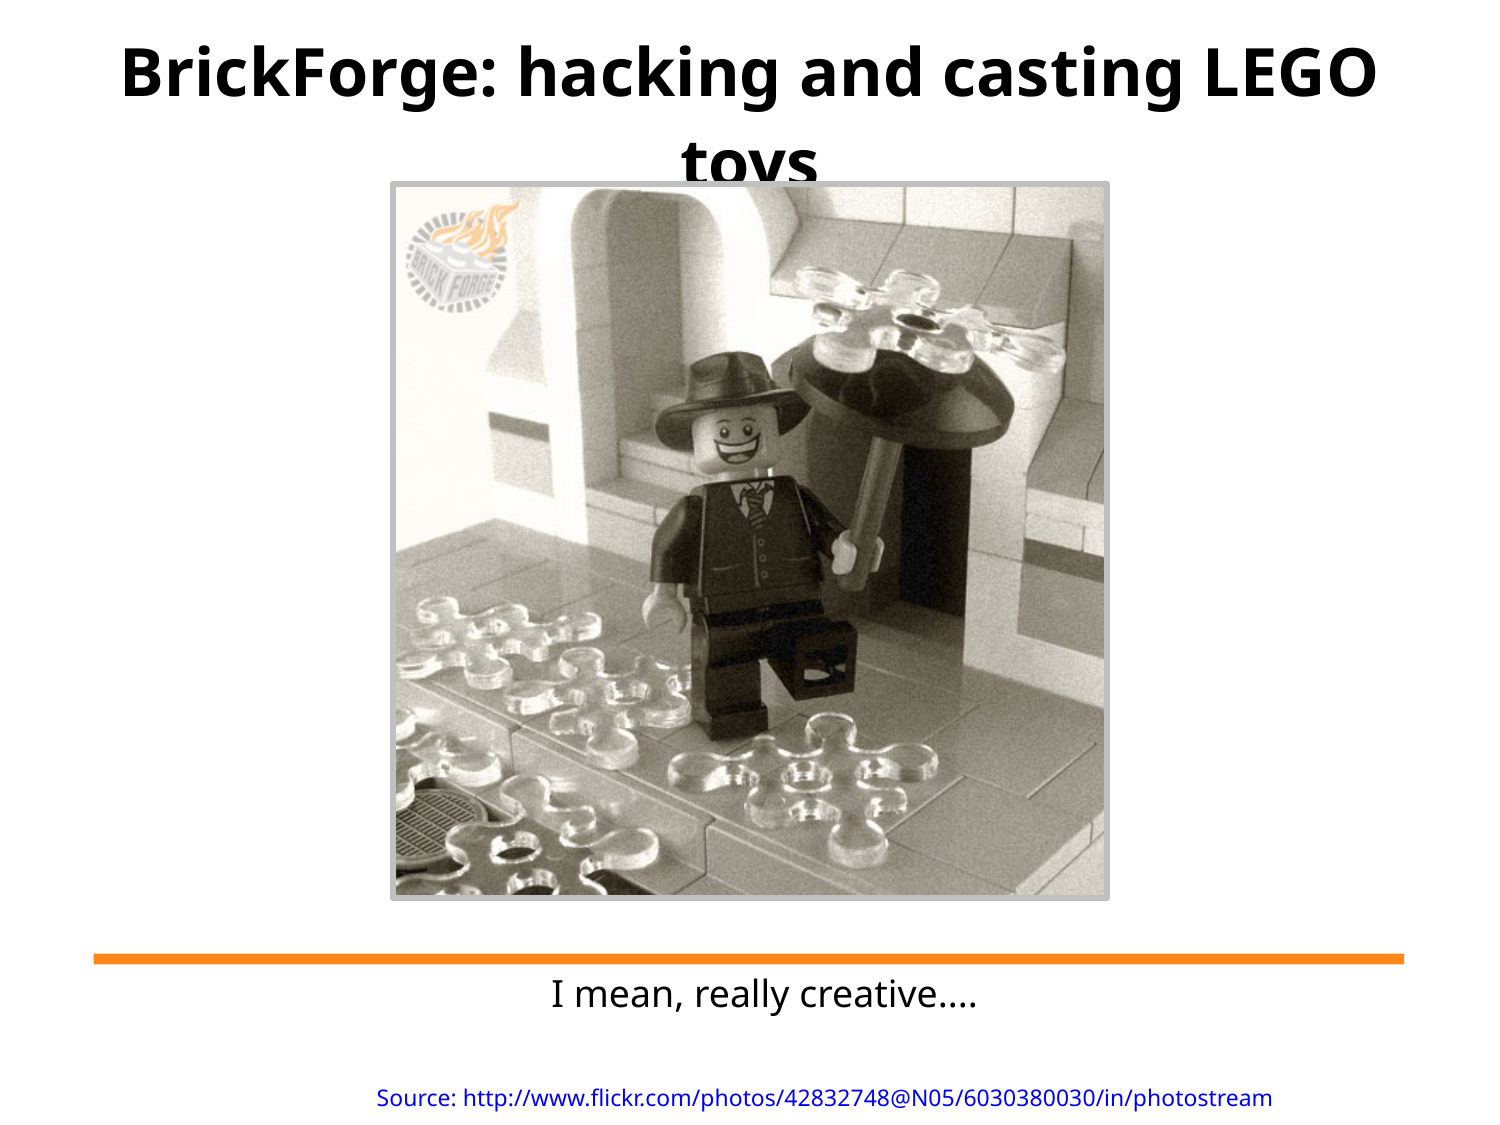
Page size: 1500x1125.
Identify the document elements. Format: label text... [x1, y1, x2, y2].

text_box I mean, really creative.... [382, 960, 1148, 1020]
text_box Source: http://www.flickr.com/photos/42832748@N05/6030380030/in/photostream [361, 1074, 1139, 1115]
title BrickForge: hacking and casting LEGO toys [75, 44, 1426, 188]
picture [0, 0, 1500, 1125]
